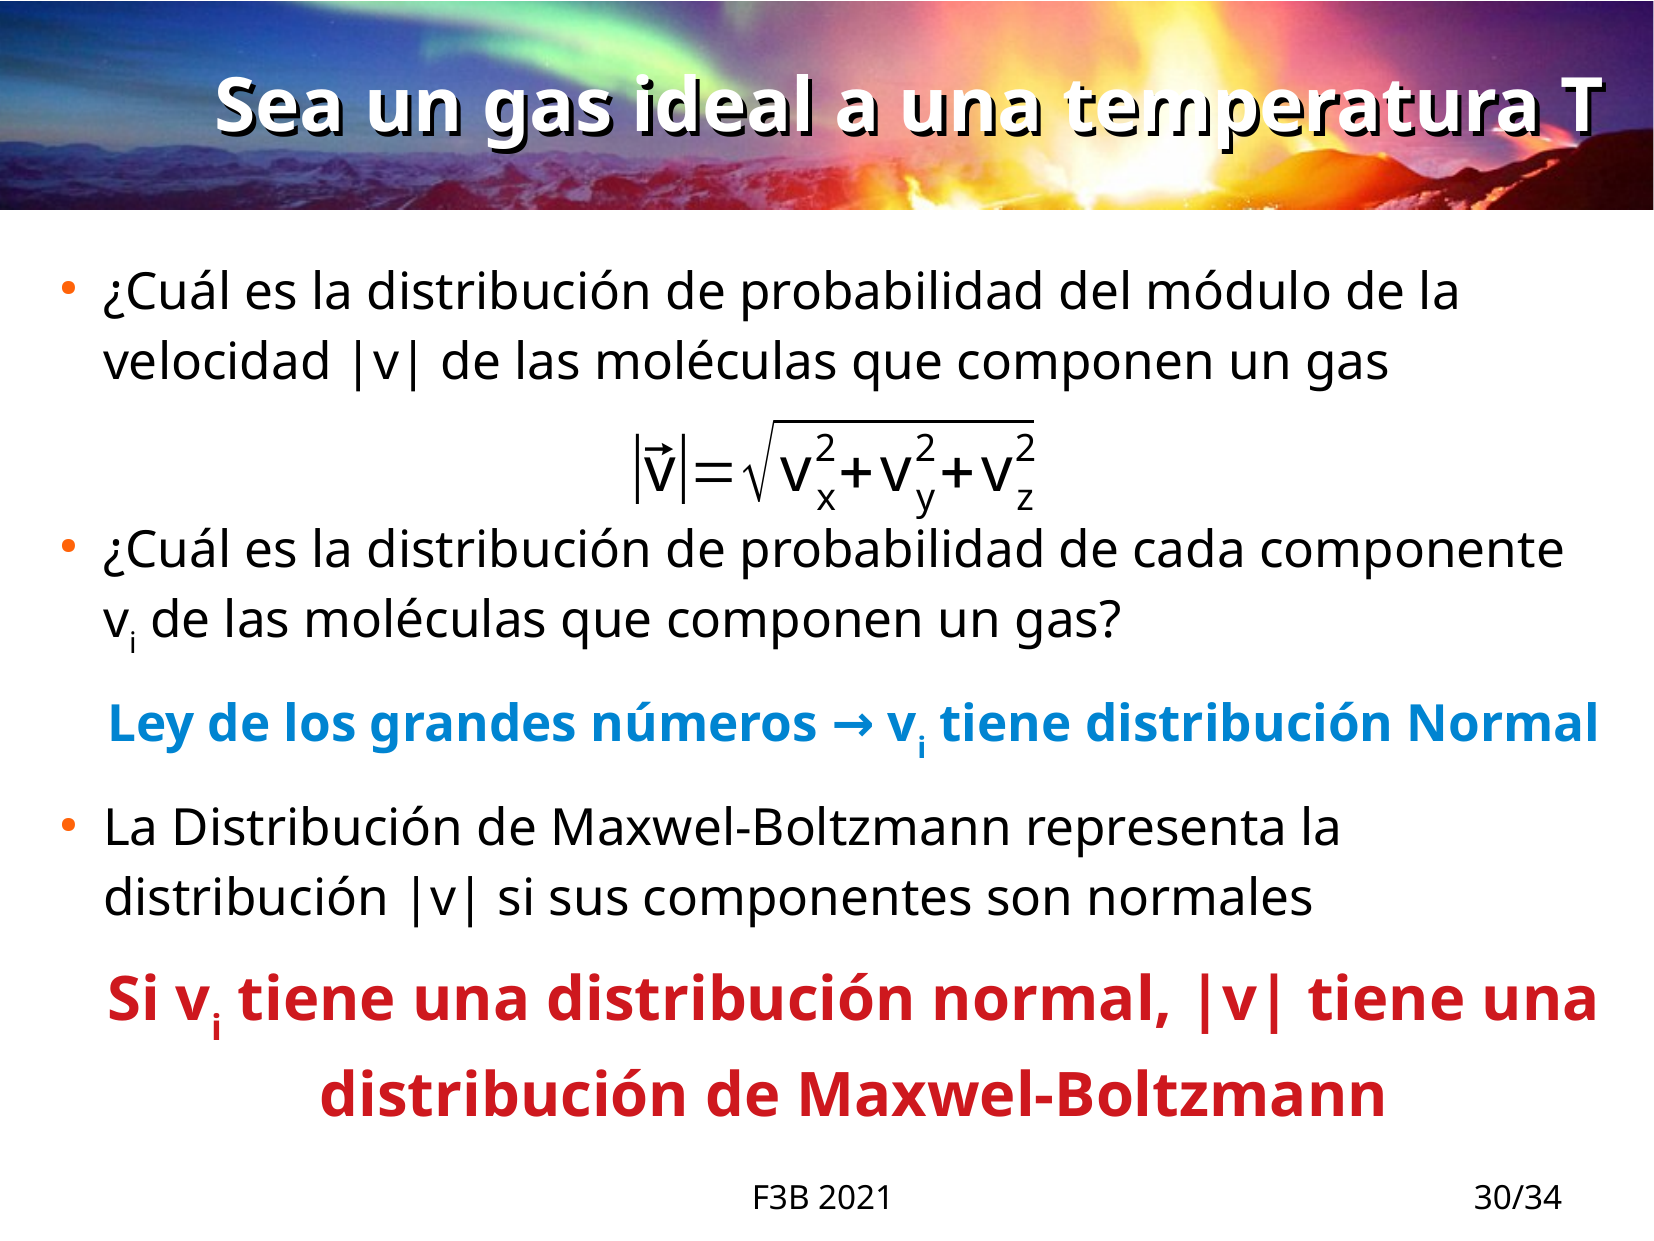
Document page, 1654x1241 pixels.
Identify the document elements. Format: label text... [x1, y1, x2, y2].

picture [0, 1, 1654, 210]
title Sea un gas ideal a una temperatura T [45, 15, 1606, 191]
chart [619, 417, 1041, 519]
list ¿Cuál es la distribución de probabilidad del módulo de la velocidad |v| de las moléculas que componen un gas ¿Cuál es la distribución de probabilidad de cada componente vi de las moléculas que componen un gas? Ley de los grandes números → vi tiene distribución Normal La Distribución de Maxwel-Boltzmann representa la distribución |v| si sus componentes son normales Si vi tiene una distribución normal, |v| tiene una distribución de Maxwel-Boltzmann [45, 255, 1606, 1156]
